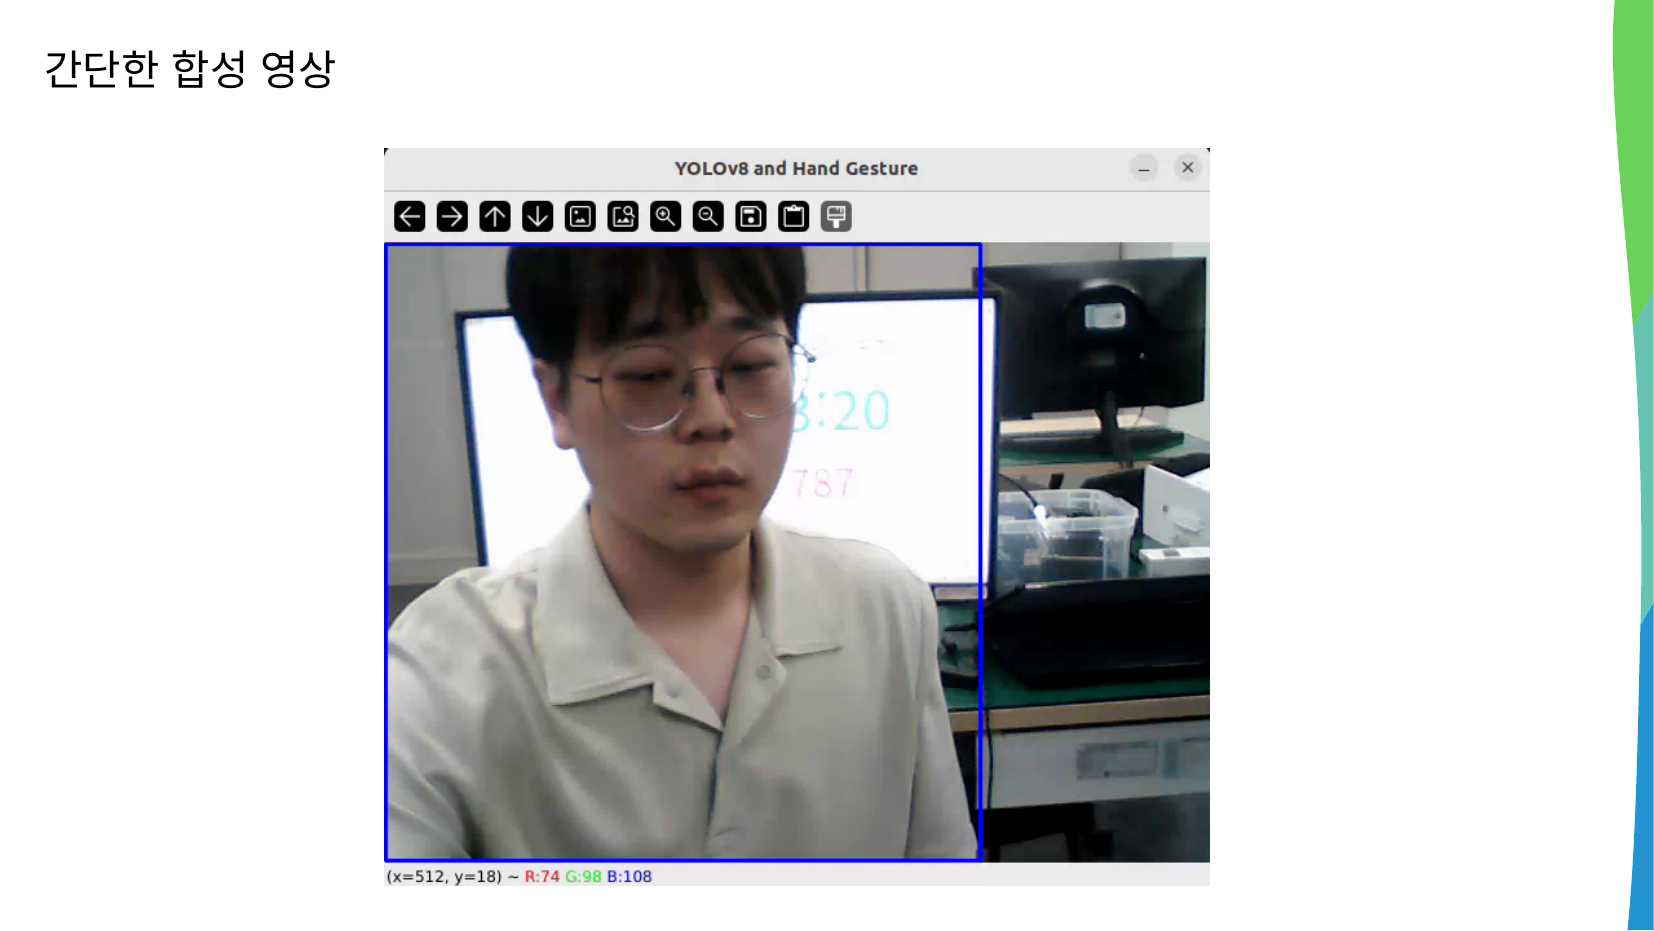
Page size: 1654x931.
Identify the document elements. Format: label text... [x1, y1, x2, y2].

text_box [383, 147, 1211, 887]
text_box 간단한 합성 영상 [29, 29, 798, 238]
